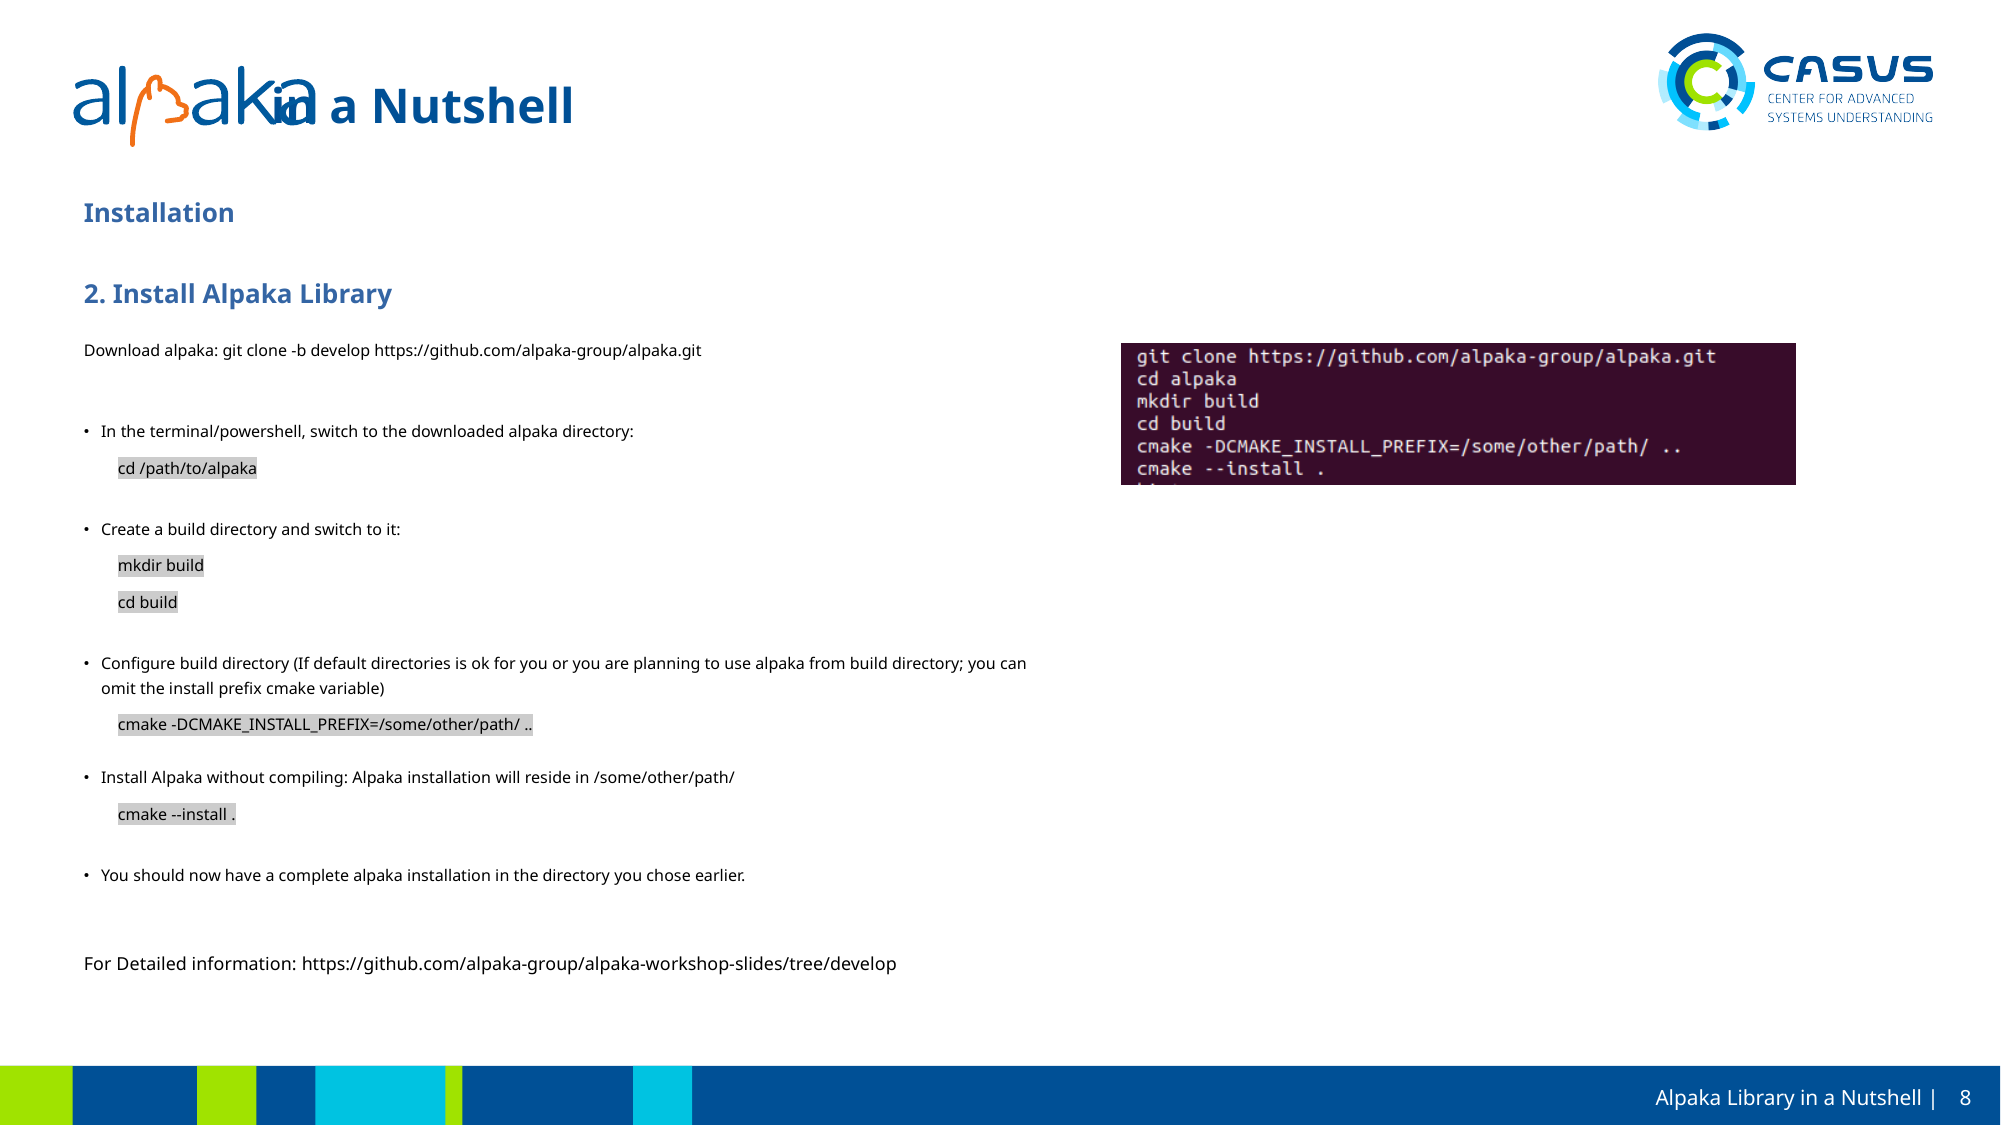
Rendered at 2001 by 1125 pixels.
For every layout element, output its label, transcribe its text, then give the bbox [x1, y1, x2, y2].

list Installation 2. Install Alpaka Library Download alpaka: git clone -b develop https://github.com/alpaka-group/alpaka.git In the terminal/powershell, switch to the downloaded alpaka directory: cd /path/to/alpaka Create a build directory and switch to it: mkdir build cd build Configure build directory (If default directories is ok for you or you are planning to use alpaka from build directory; you can omit the install prefix cmake variable) cmake -DCMAKE_INSTALL_PREFIX=/some/other/path/ .. Install Alpaka without compiling: Alpaka installation will reside in /some/other/path/ cmake --install . You should now have a complete alpaka installation in the directory you chose earlier. For Detailed information: https://github.com/alpaka-group/alpaka-workshop-slides/tree/develop [83, 165, 1040, 987]
picture [72, 64, 317, 148]
title in a Nutshell [317, 70, 709, 139]
picture [1658, 33, 1933, 131]
picture [1121, 343, 1796, 485]
